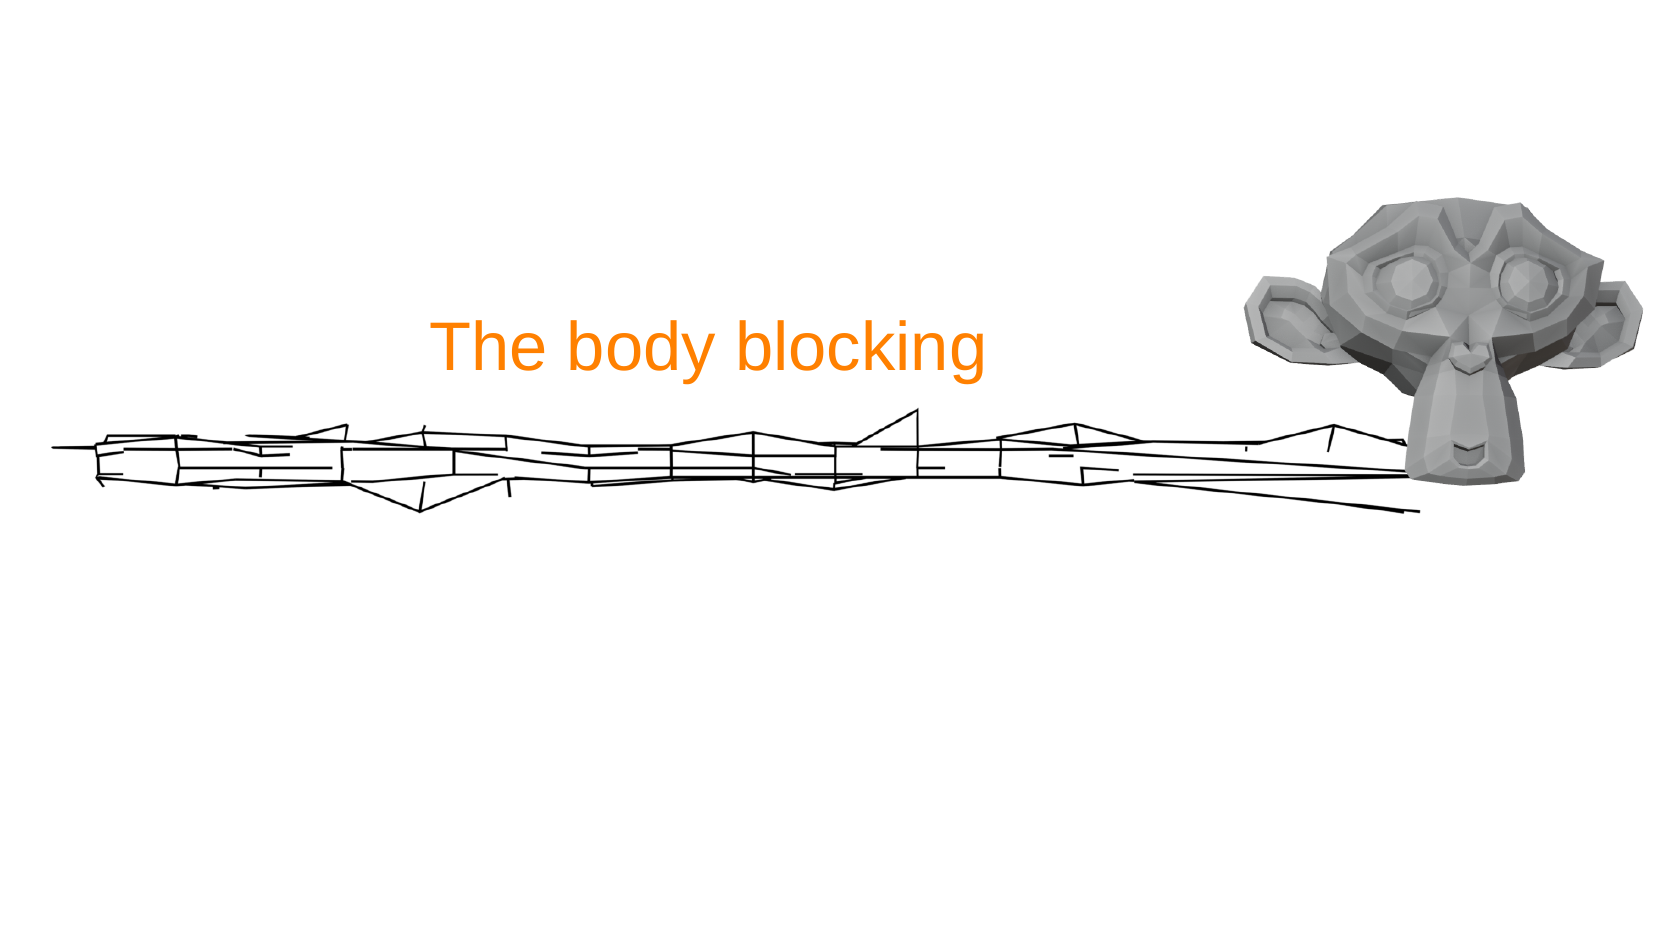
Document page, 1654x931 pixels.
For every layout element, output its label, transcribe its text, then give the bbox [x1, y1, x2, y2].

title The body blocking [88, 265, 1329, 429]
picture [35, 177, 1654, 538]
